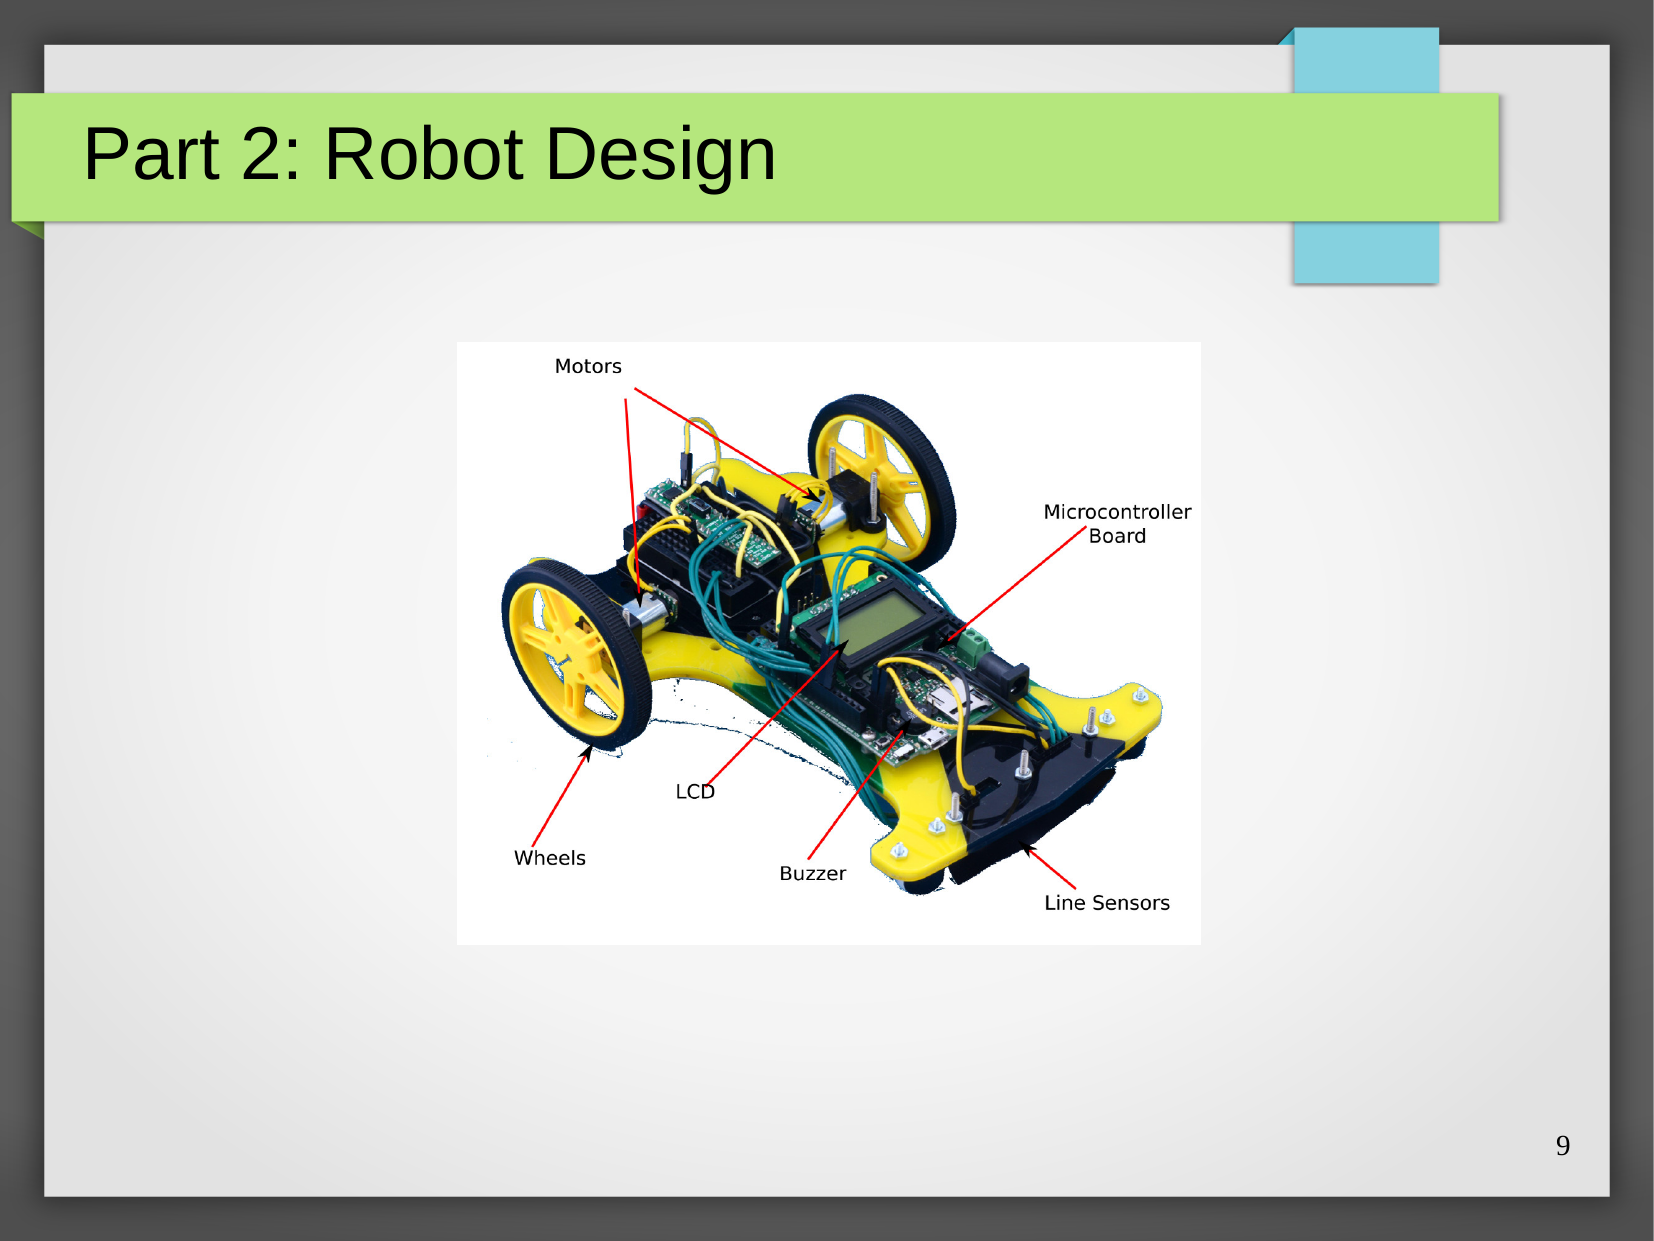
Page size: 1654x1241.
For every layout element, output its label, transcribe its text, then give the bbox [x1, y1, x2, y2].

title Part 2: Robot Design [82, 94, 1264, 213]
picture [0, 0, 1654, 1241]
